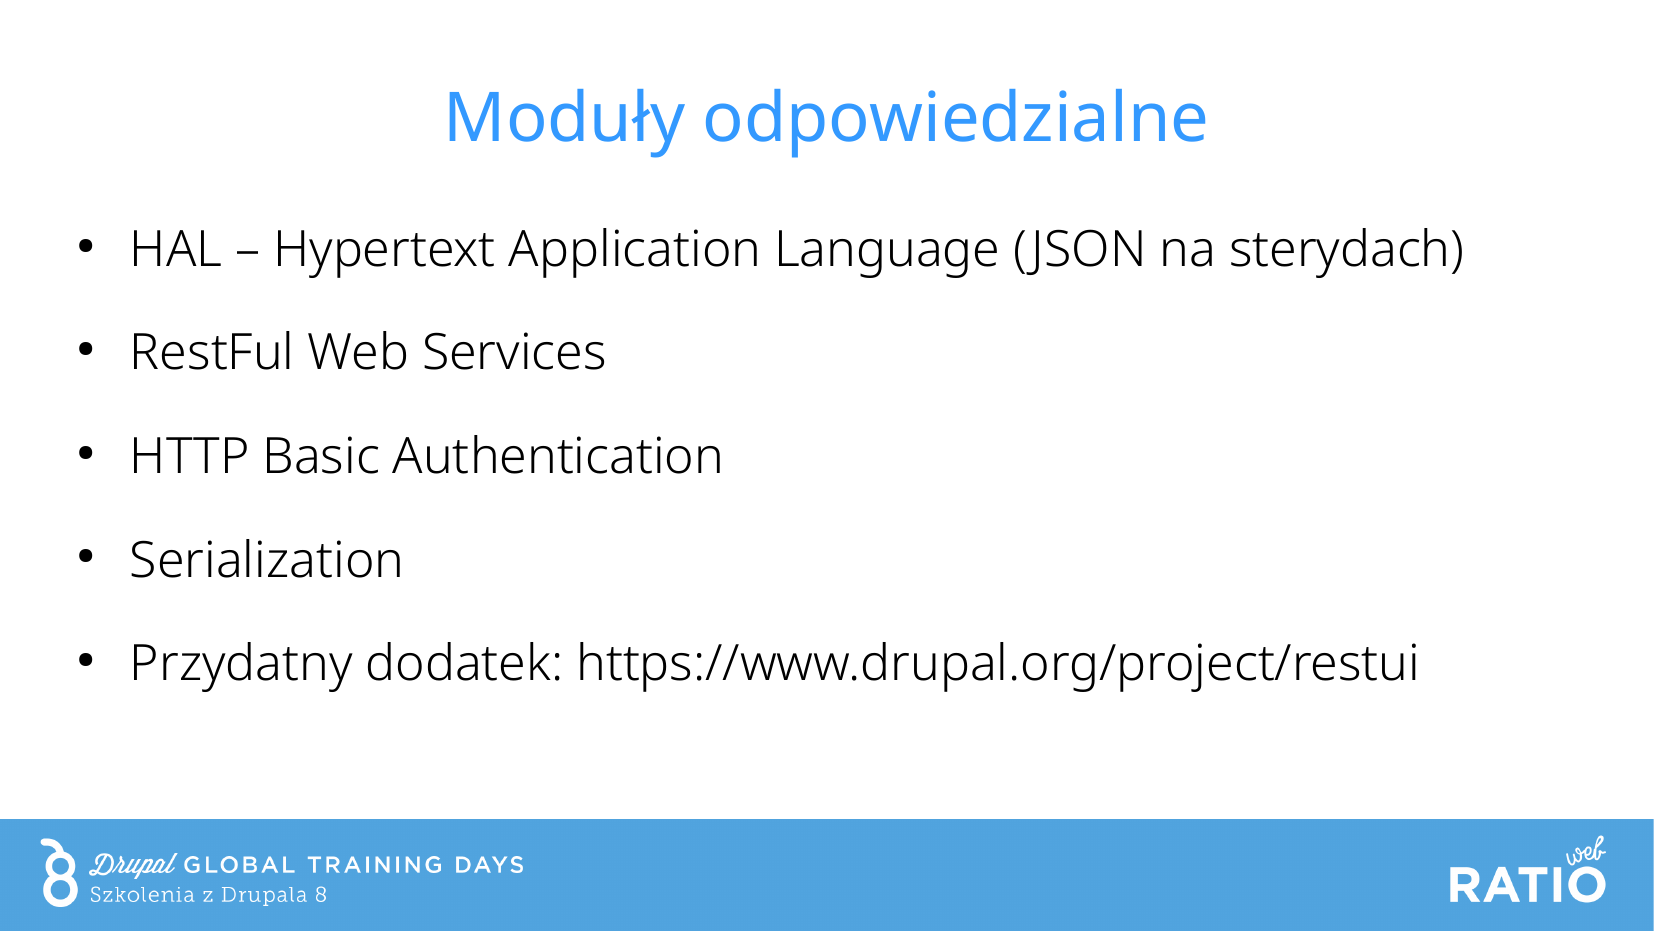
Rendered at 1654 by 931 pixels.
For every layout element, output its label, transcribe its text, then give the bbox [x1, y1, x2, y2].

list HAL – Hypertext Application Language (JSON na sterydach) RestFul Web Services HTTP Basic Authentication Serialization Przydatny dodatek: https://www.drupal.org/project/restui [59, 212, 1548, 753]
picture [0, 0, 1654, 931]
title Moduły odpowiedzialne [82, 37, 1571, 193]
